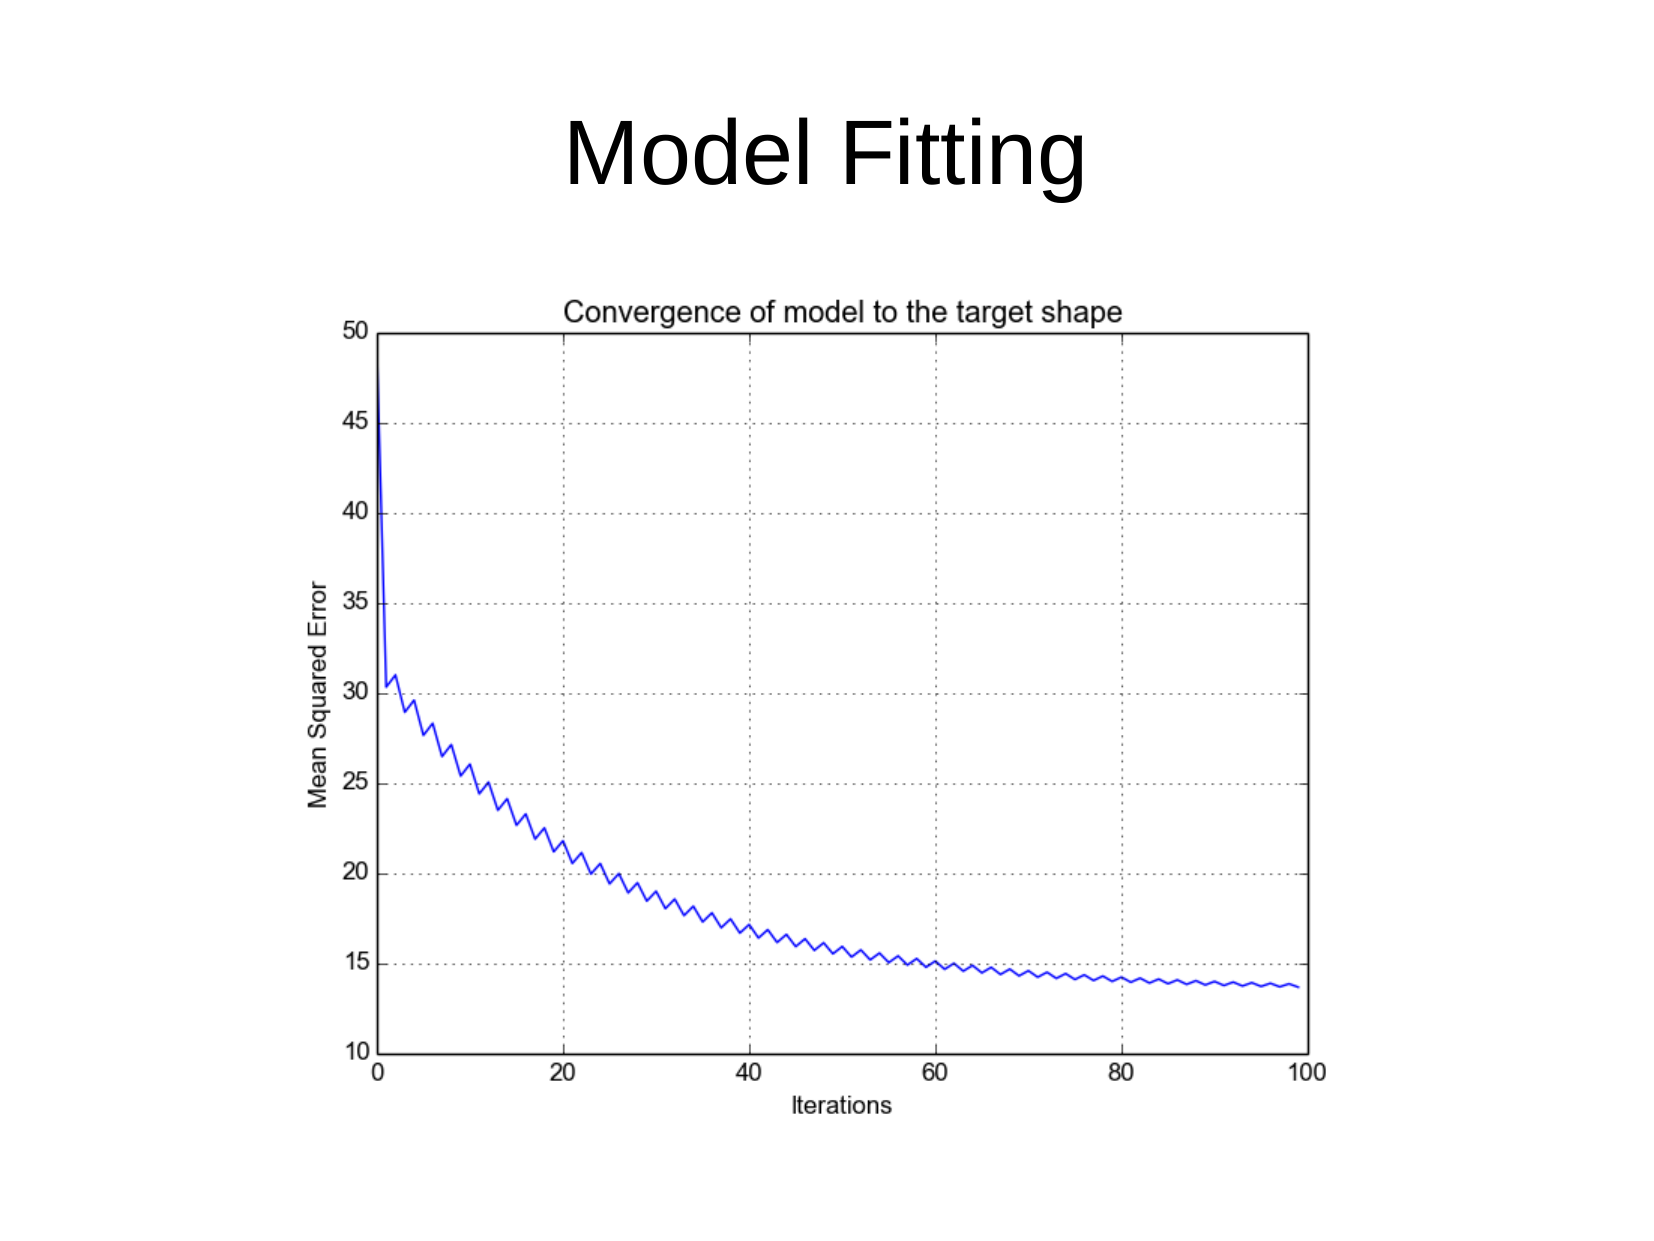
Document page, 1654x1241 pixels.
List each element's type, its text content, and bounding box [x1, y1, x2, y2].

picture [227, 243, 1428, 1144]
title Model Fitting [82, 49, 1571, 257]
